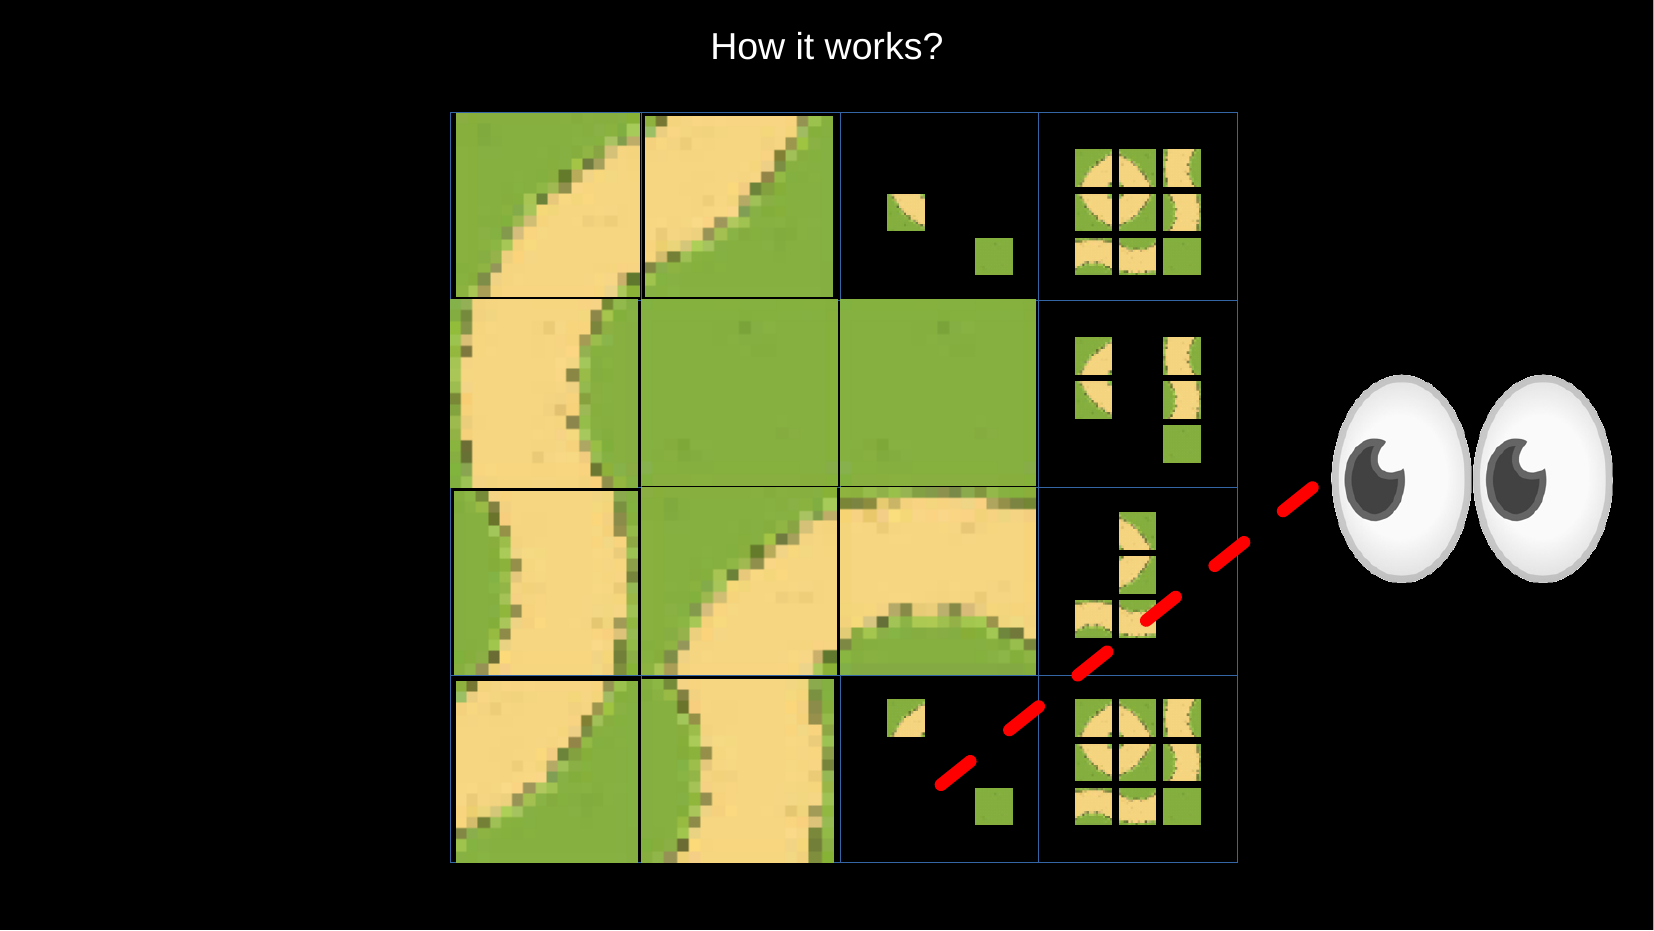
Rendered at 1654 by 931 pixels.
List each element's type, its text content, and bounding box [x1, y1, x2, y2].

picture [1075, 238, 1112, 275]
picture [1075, 600, 1112, 638]
picture [887, 699, 925, 737]
picture [840, 299, 1036, 676]
picture [1163, 381, 1201, 419]
picture [887, 194, 925, 231]
picture [1119, 788, 1156, 826]
picture [1075, 699, 1112, 737]
picture [1119, 194, 1156, 231]
picture [456, 681, 638, 863]
picture [1075, 149, 1112, 187]
picture [1163, 194, 1201, 231]
picture [1075, 337, 1112, 375]
picture [975, 238, 1013, 275]
picture [456, 113, 640, 297]
picture [1163, 699, 1201, 737]
picture [645, 116, 833, 297]
picture [1075, 788, 1112, 826]
picture [1119, 699, 1156, 737]
picture [1163, 744, 1201, 781]
picture [1119, 238, 1156, 275]
picture [1075, 381, 1112, 419]
picture [1075, 744, 1112, 781]
picture [1075, 194, 1112, 231]
picture [1119, 556, 1156, 594]
picture [1119, 149, 1156, 187]
text_box How it works? [0, 18, 1654, 76]
picture [1163, 337, 1201, 375]
picture [1163, 238, 1201, 275]
picture [454, 491, 638, 676]
picture [1163, 149, 1201, 187]
picture [1119, 600, 1156, 638]
picture [450, 299, 638, 488]
picture [1119, 512, 1156, 550]
picture [1163, 425, 1201, 463]
picture [975, 788, 1013, 826]
picture [1163, 788, 1201, 826]
picture [641, 679, 834, 863]
picture [641, 299, 838, 676]
picture [1119, 744, 1156, 781]
picture [1331, 374, 1613, 583]
